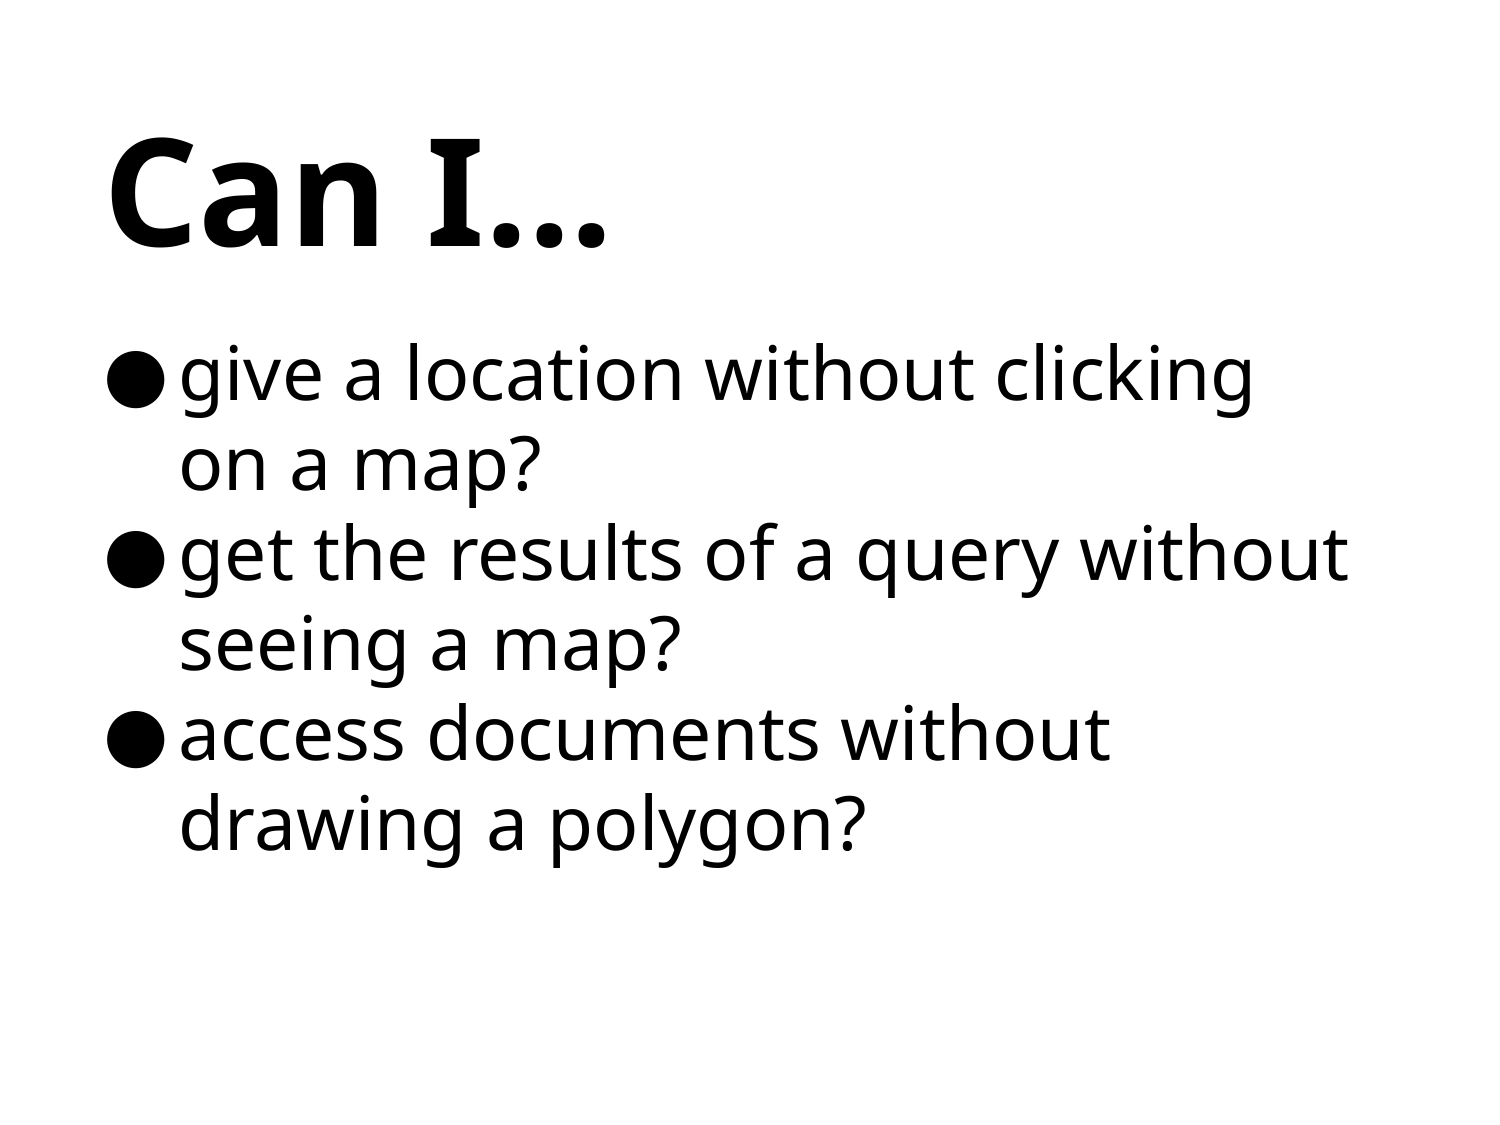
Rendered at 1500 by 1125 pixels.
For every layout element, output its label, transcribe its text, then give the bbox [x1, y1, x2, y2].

text_box give a location without clicking on a map? get the results of a query without seeing a map? access documents without drawing a polygon? [88, 310, 1368, 881]
text_box Can I... [88, 80, 1500, 292]
